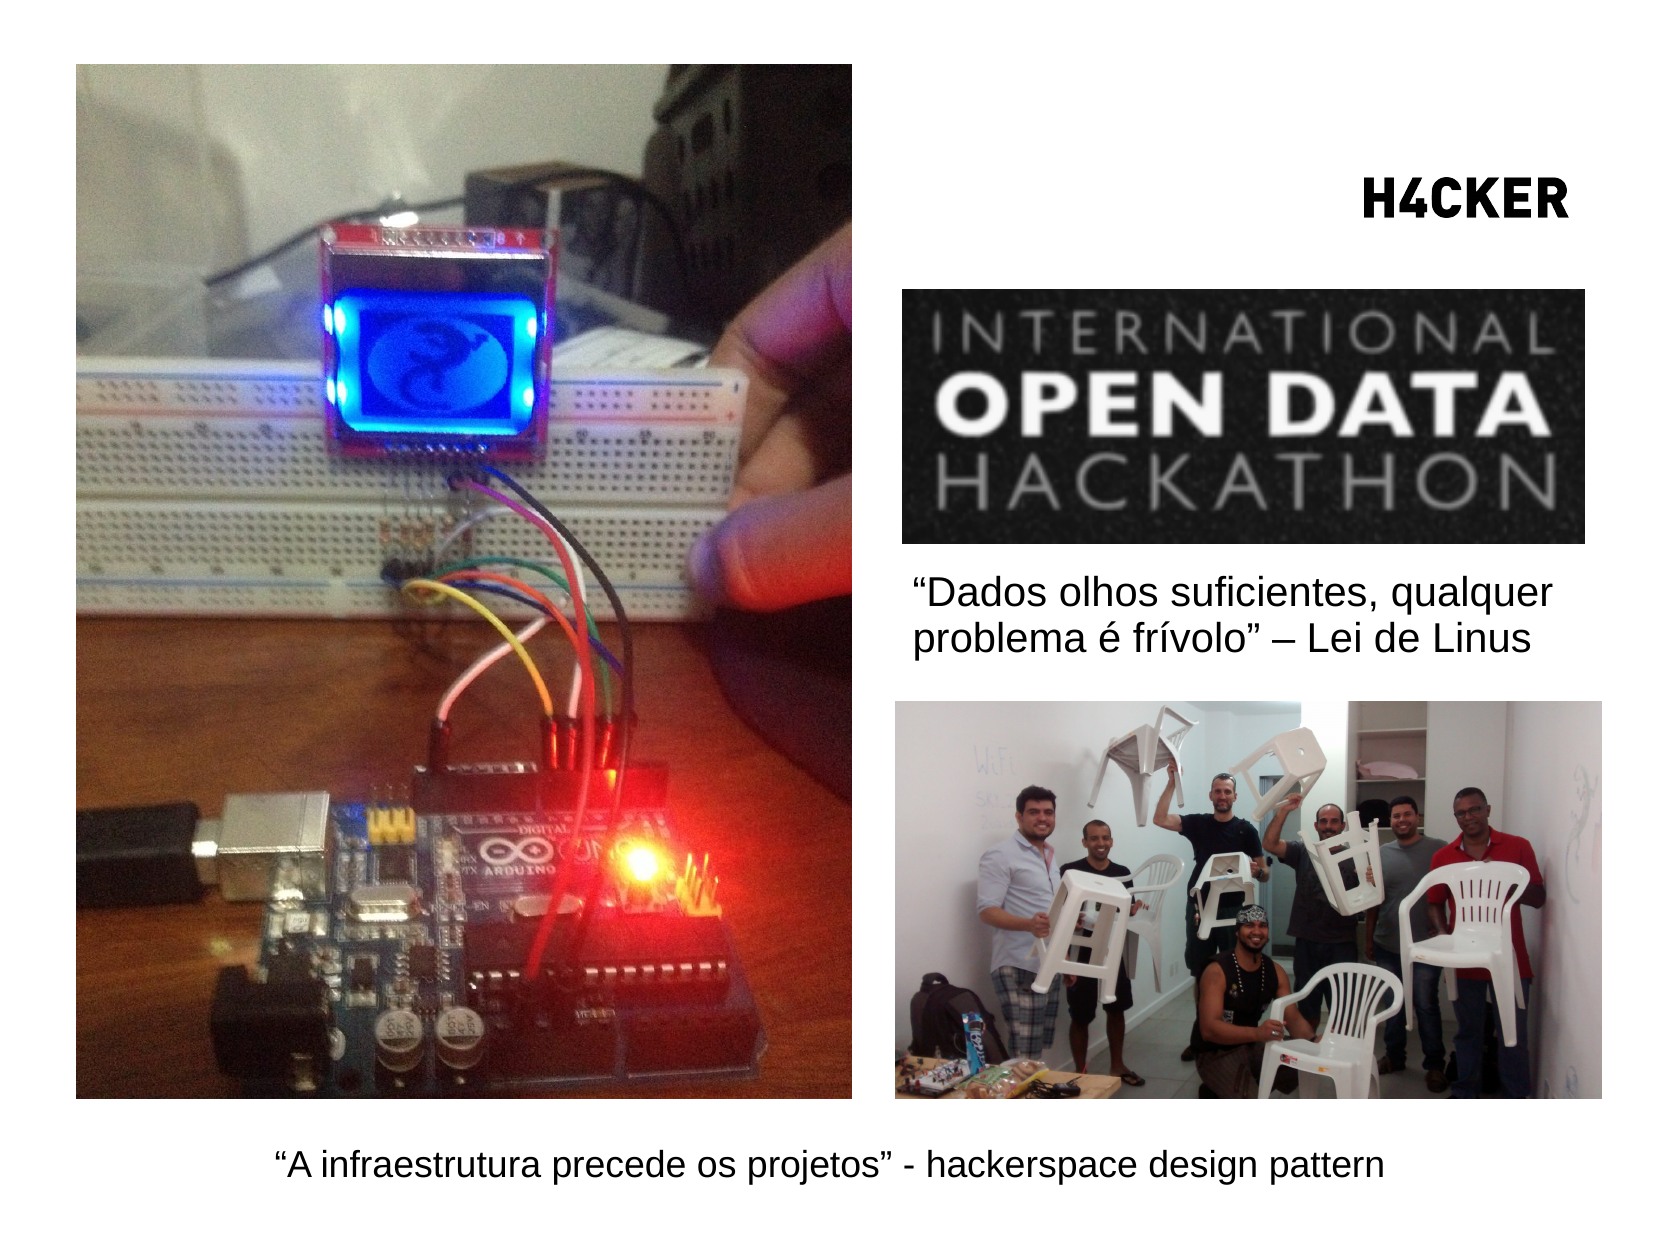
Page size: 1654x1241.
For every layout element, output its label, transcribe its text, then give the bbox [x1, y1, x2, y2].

picture [895, 701, 1602, 1099]
text_box “Dados olhos suficientes, qualquer problema é frívolo” – Lei de Linus [897, 561, 1630, 716]
text_box “A infraestrutura precede os projetos” - hackerspace design pattern [259, 1136, 1401, 1193]
picture [76, 64, 852, 1099]
picture [1364, 177, 1569, 218]
picture [902, 289, 1585, 544]
